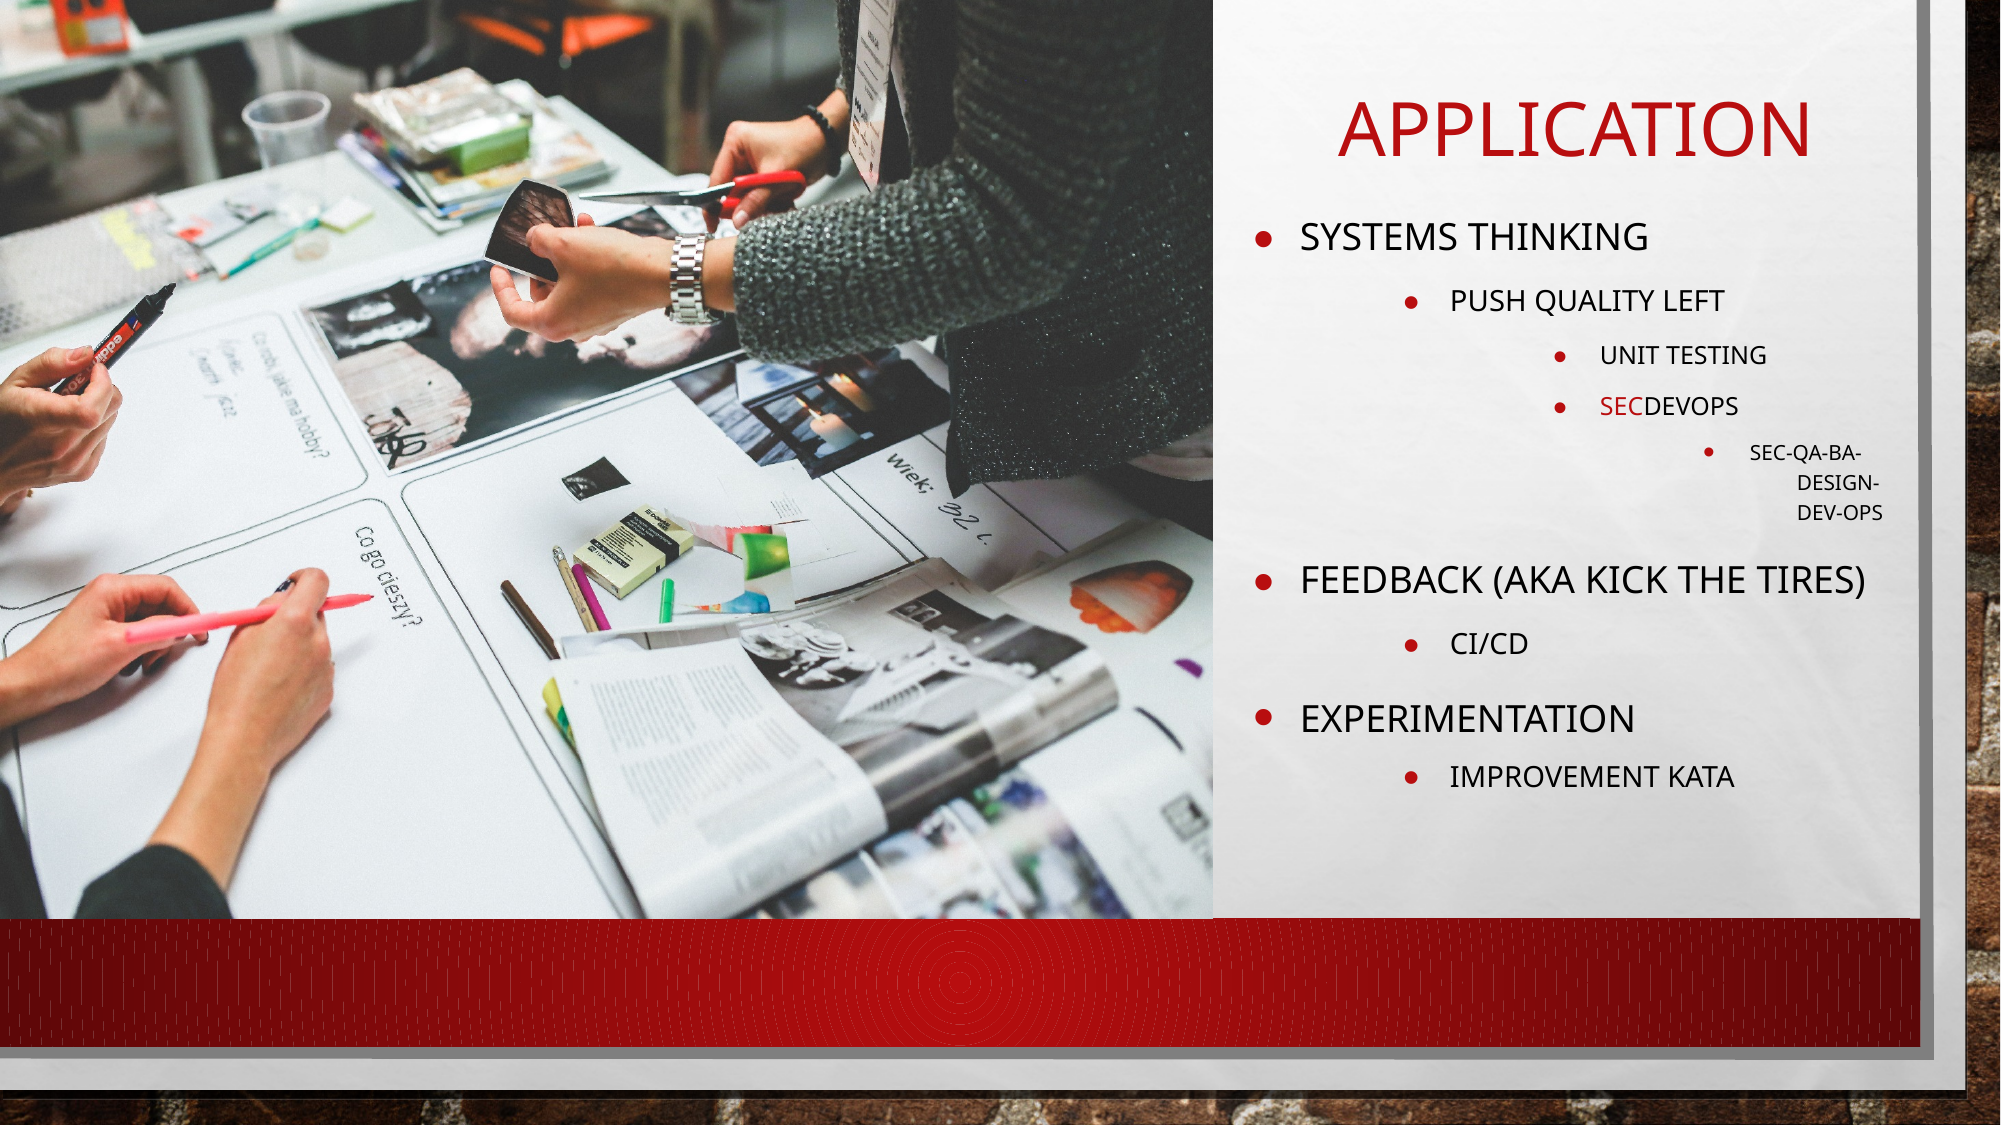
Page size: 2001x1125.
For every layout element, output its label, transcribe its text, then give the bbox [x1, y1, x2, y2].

title Application [1238, 76, 1916, 180]
picture [0, 0, 1213, 919]
list Systems Thinking Push Quality Left Unit testing SECDEVOPS SEC-QA-BA-DESign-Dev-Ops Feedback (Aka kick the tires) CI/CD Experimentation Improvement Kata [1238, 195, 1916, 846]
